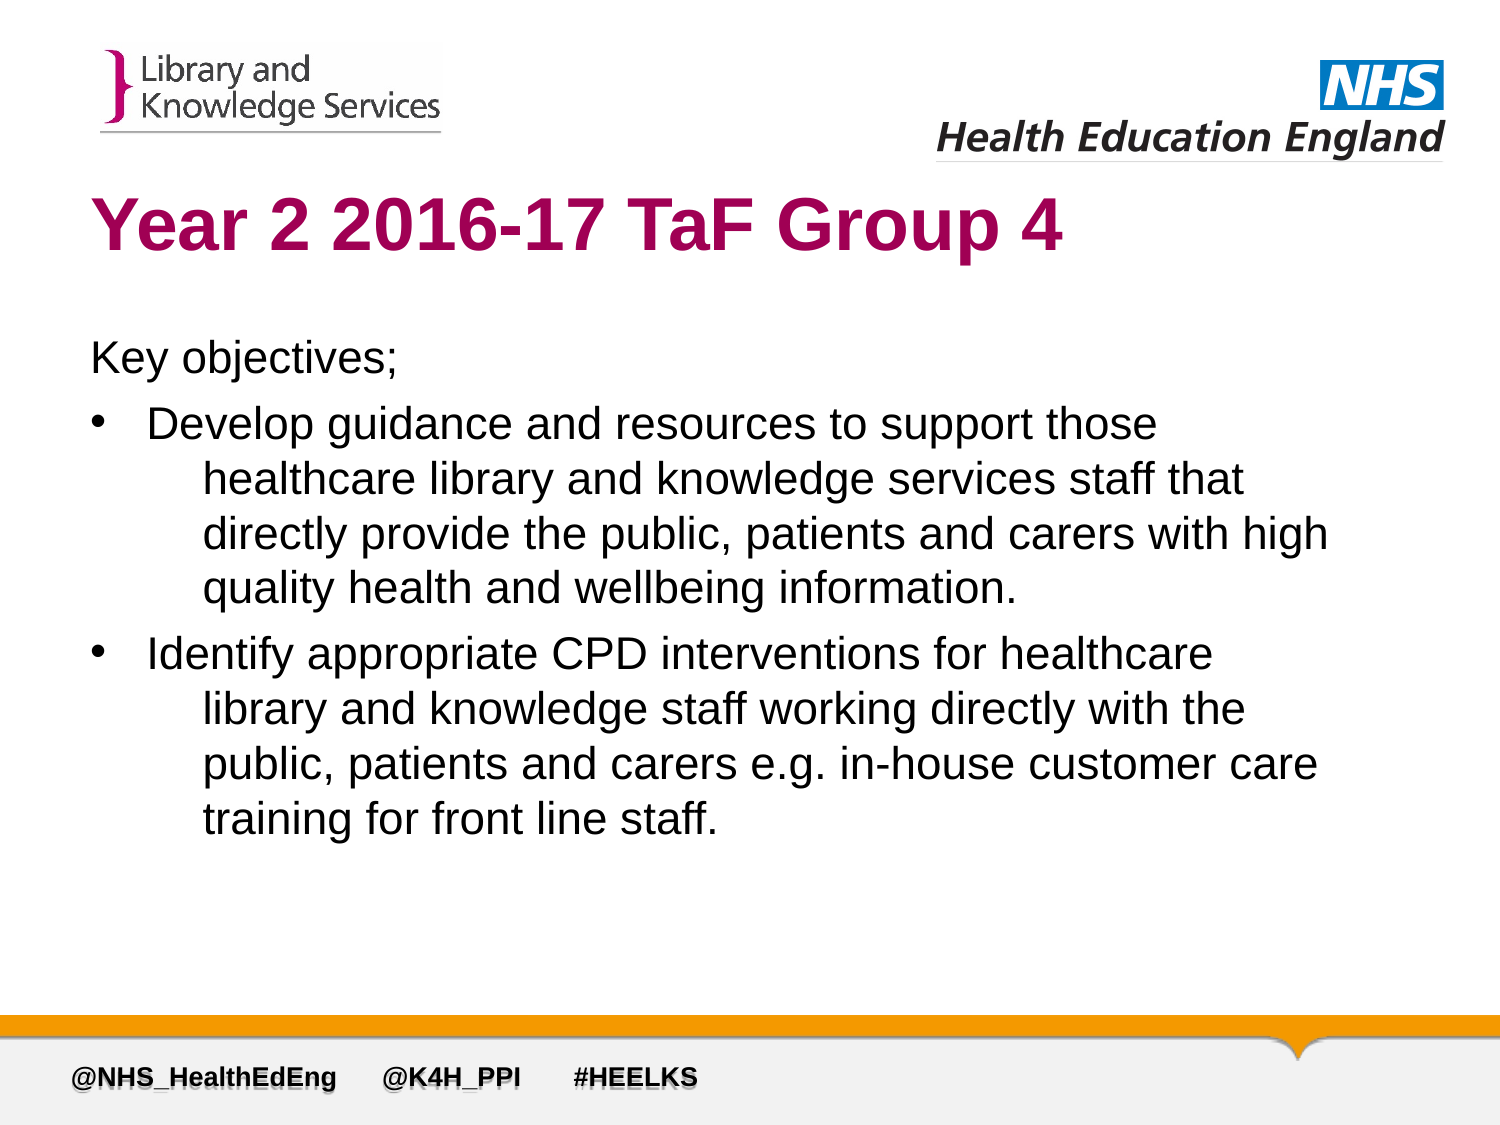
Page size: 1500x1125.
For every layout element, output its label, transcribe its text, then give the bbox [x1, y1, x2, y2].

text_box @NHS_HealthEdEng @K4H_PPI #HEELKS [55, 1052, 932, 1113]
picture [100, 42, 443, 131]
list Key objectives; Develop guidance and resources to support those healthcare library and knowledge services staff that directly provide the public, patients and carers with high quality health and wellbeing information. Identify appropriate CPD interventions for healthcare library and knowledge staff working directly with the public, patients and carers e.g. in-house customer care training for front line staff. [75, 320, 1361, 931]
title Year 2 2016-17 TaF Group 4 [75, 168, 1351, 280]
